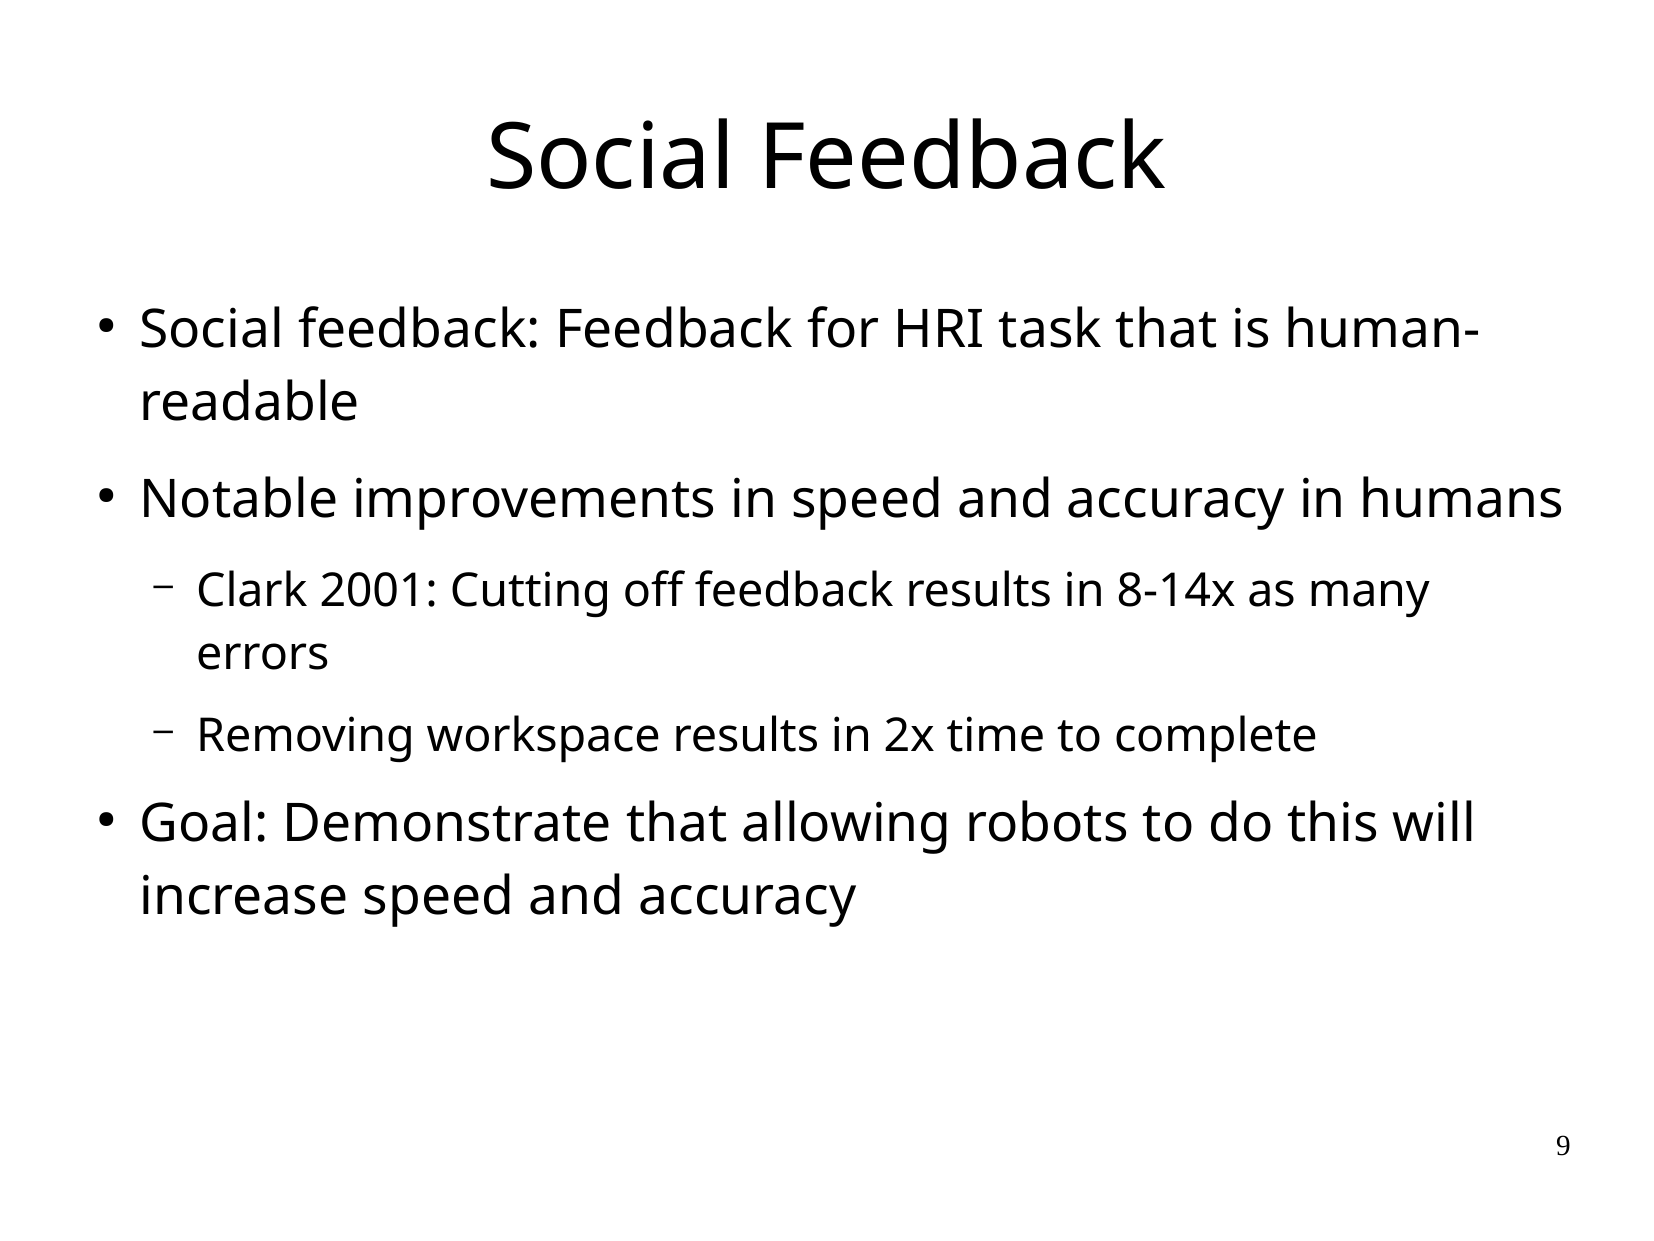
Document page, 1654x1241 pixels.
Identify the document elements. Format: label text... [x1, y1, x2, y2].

list Social feedback: Feedback for HRI task that is human-readable Notable improvements in speed and accuracy in humans Clark 2001: Cutting off feedback results in 8-14x as many errors Removing workspace results in 2x time to complete Goal: Demonstrate that allowing robots to do this will increase speed and accuracy [82, 290, 1571, 1010]
title Social Feedback [82, 49, 1571, 257]
